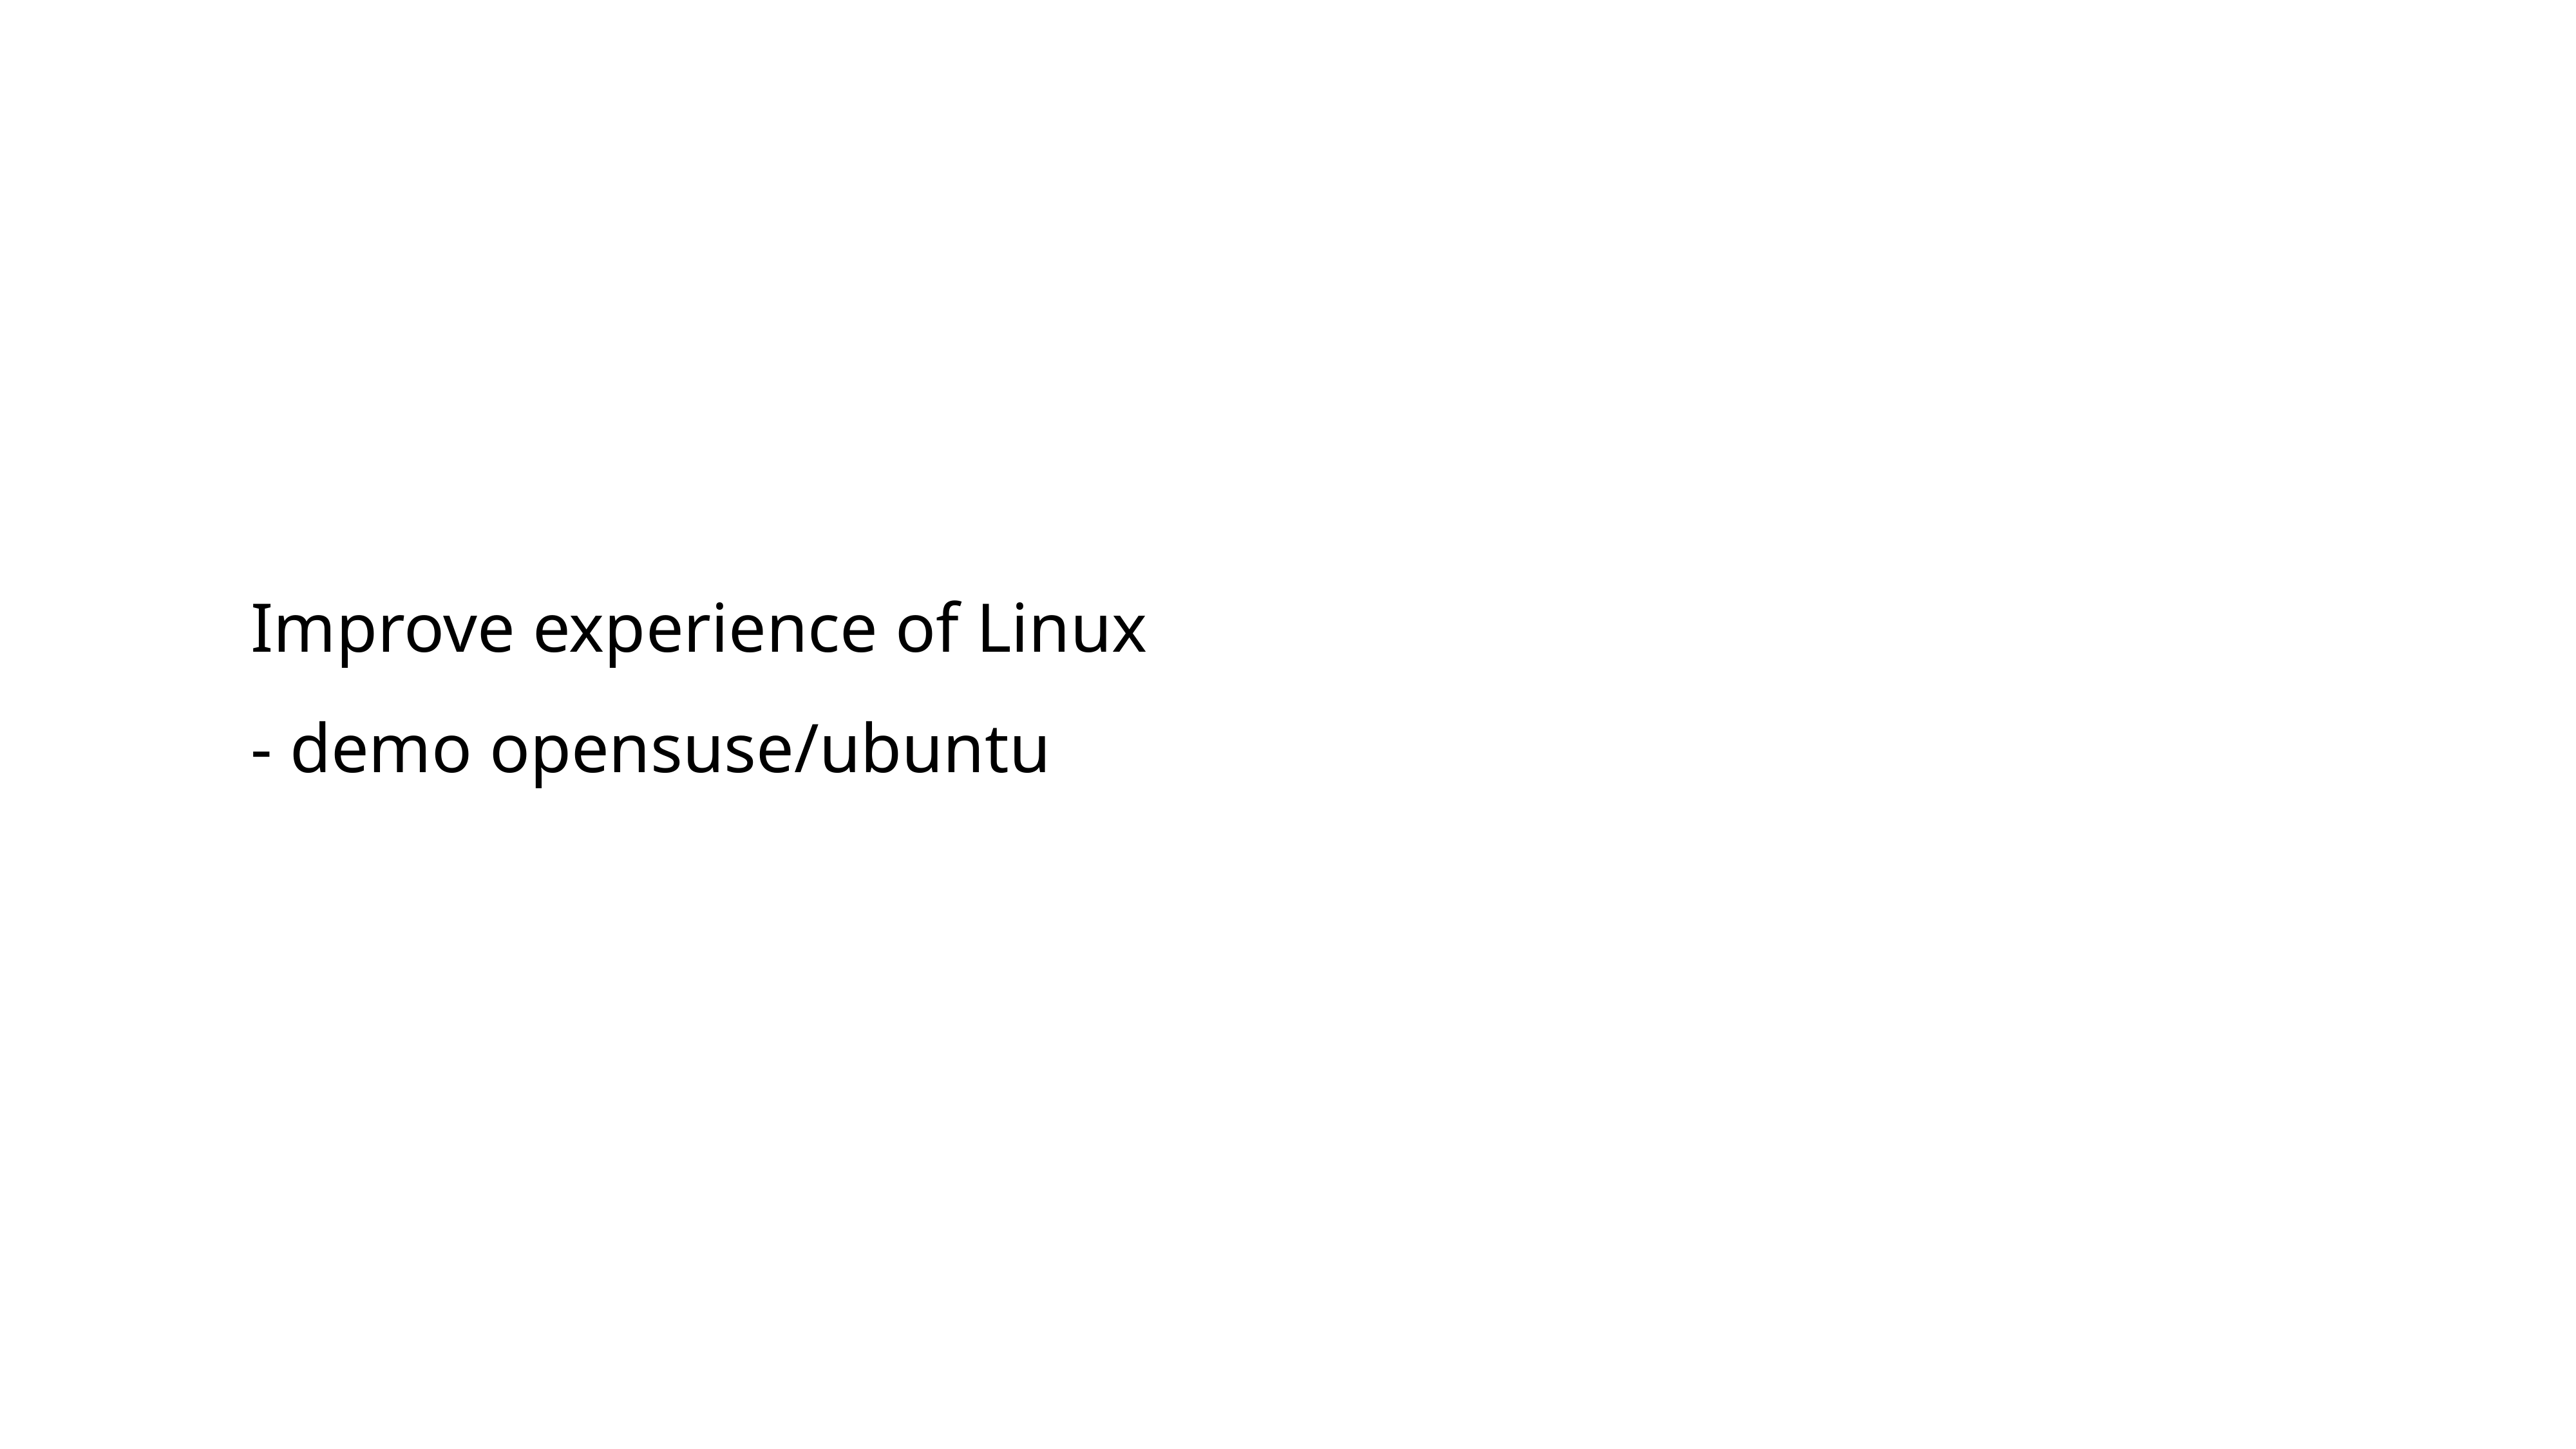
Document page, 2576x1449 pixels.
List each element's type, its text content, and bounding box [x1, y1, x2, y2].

text_box Improve experience of Linux - demo opensuse/ubuntu [242, 532, 2222, 797]
